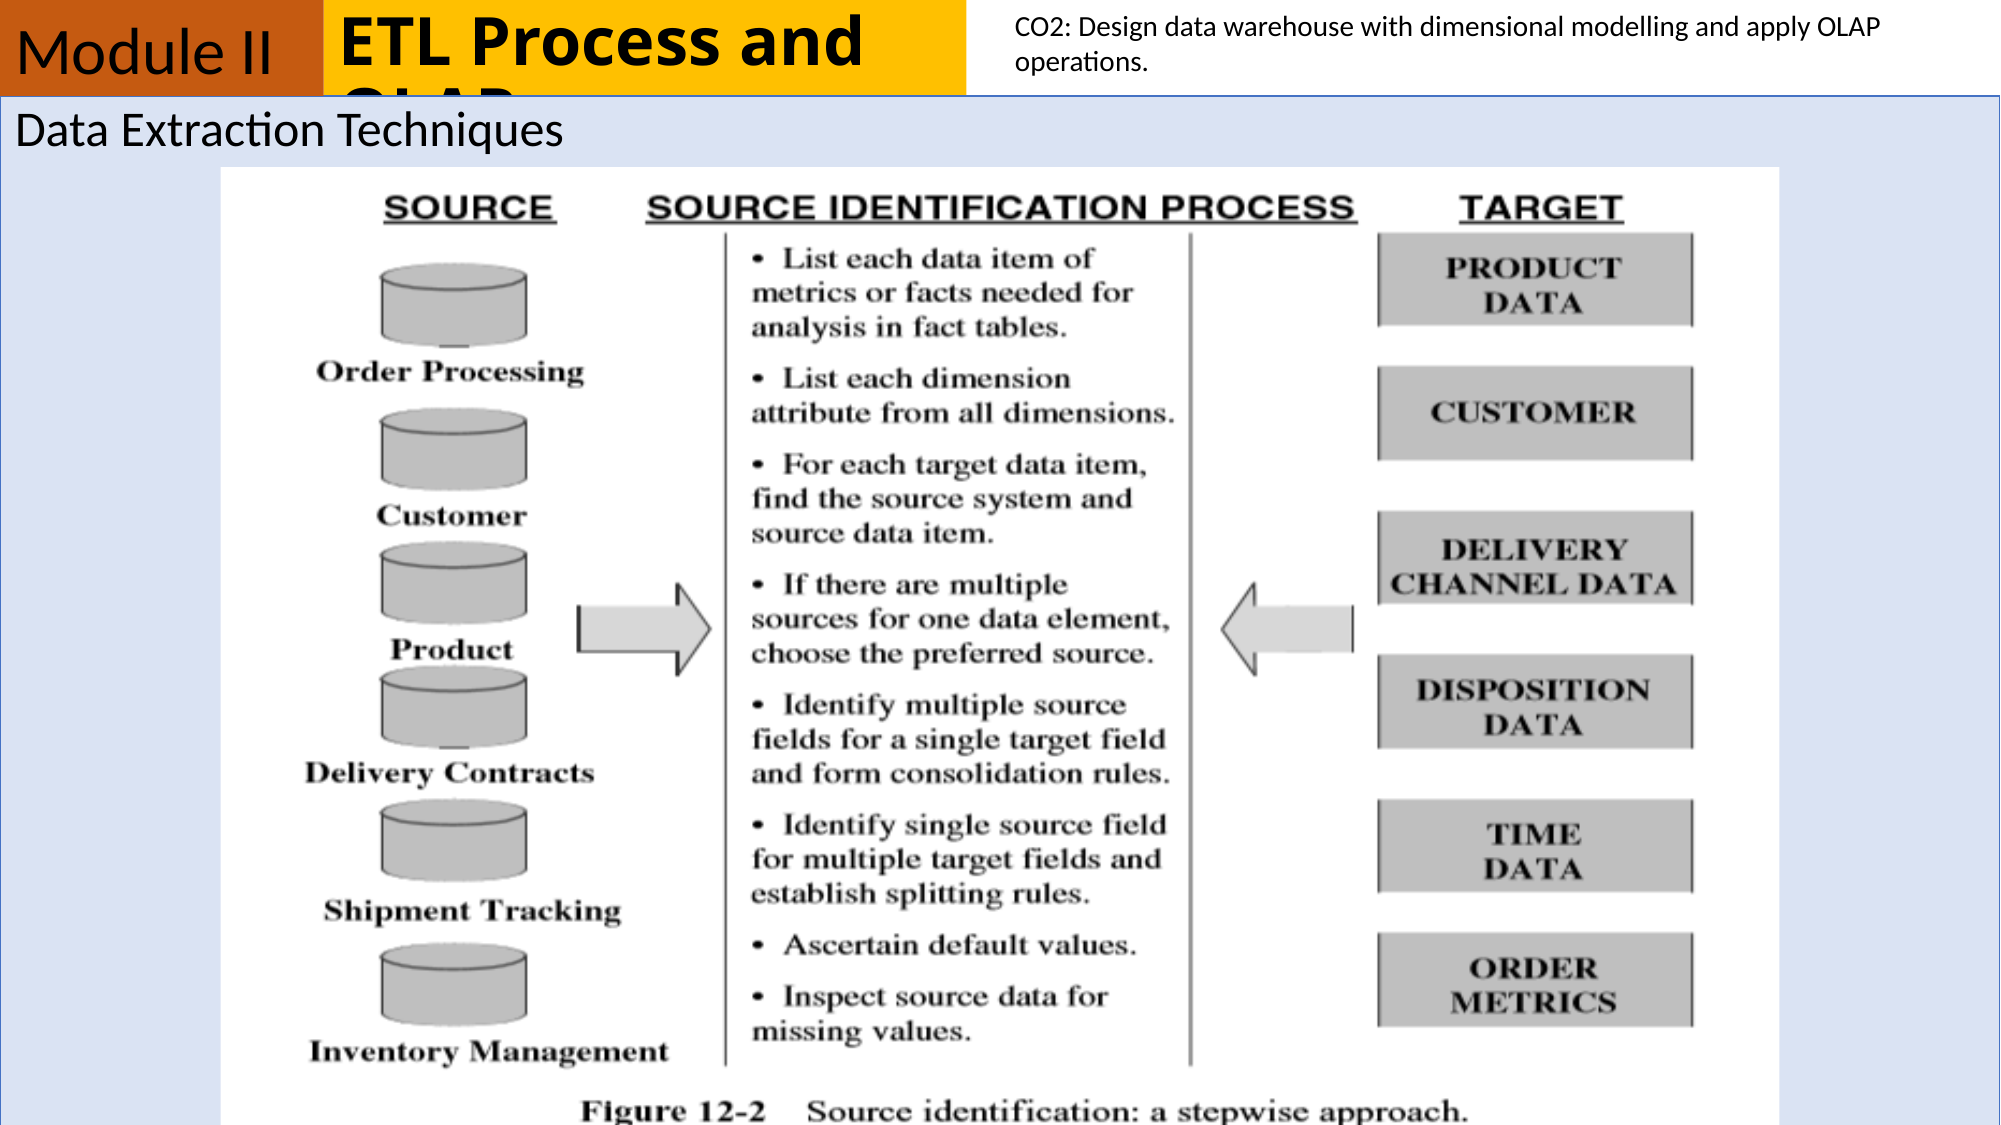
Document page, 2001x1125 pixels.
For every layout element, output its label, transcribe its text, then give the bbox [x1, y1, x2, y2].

subtitle Data Extraction Techniques [0, 95, 2000, 1125]
title ETL Process and OLAP: [324, 0, 967, 95]
text_box Module II [0, 0, 324, 96]
picture [220, 167, 1780, 1125]
text_box CO2: Design data warehouse with dimensional modelling and apply OLAP operations. [999, 0, 2000, 122]
